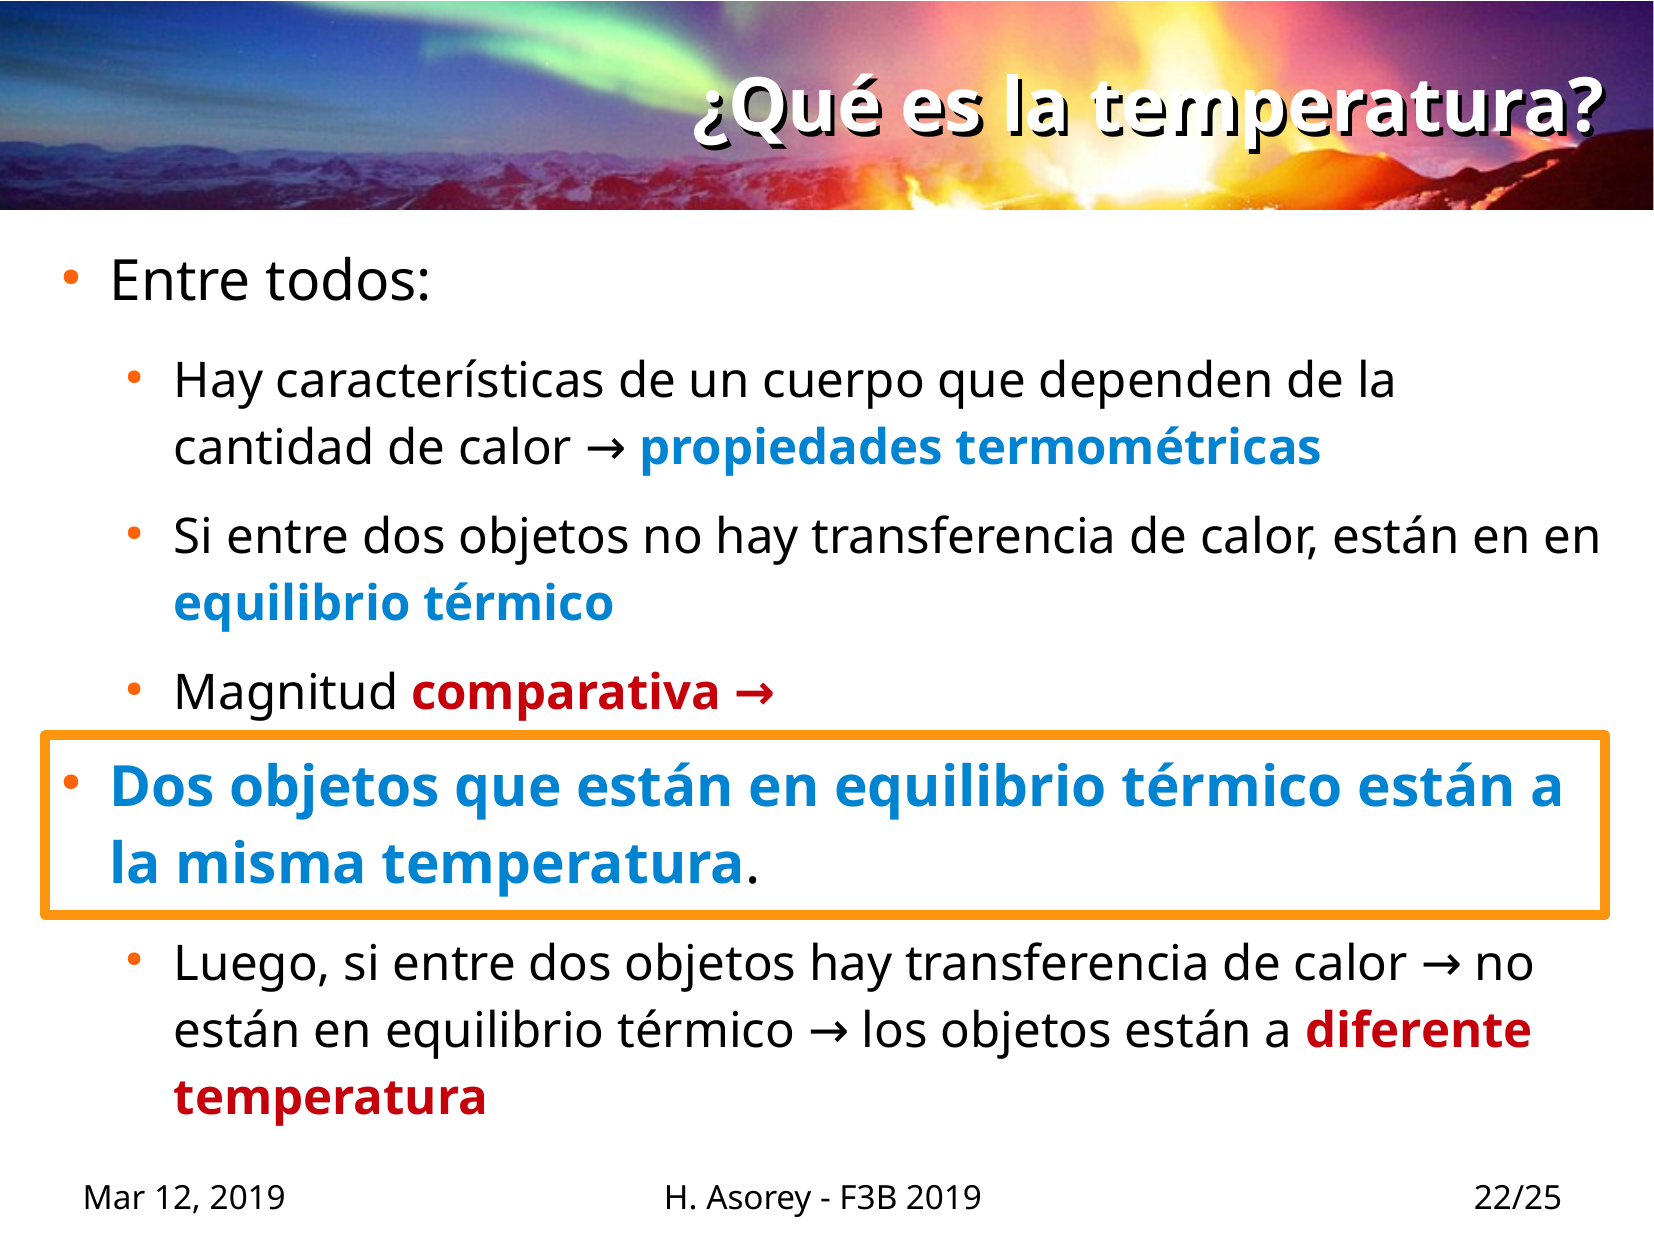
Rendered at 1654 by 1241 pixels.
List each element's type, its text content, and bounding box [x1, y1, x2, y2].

list Entre todos: Hay características de un cuerpo que dependen de la cantidad de calor → propiedades termométricas Si entre dos objetos no hay transferencia de calor, están en en equilibrio térmico Magnitud comparativa → Dos objetos que están en equilibrio térmico están a la misma temperatura. Luego, si entre dos objetos hay transferencia de calor → no están en equilibrio térmico → los objetos están a diferente temperatura [45, 240, 1606, 730]
list Entre todos: Hay características de un cuerpo que dependen de la cantidad de calor → propiedades termométricas Si entre dos objetos no hay transferencia de calor, están en en equilibrio térmico Magnitud comparativa → Dos objetos que están en equilibrio térmico están a la misma temperatura. Luego, si entre dos objetos hay transferencia de calor → no están en equilibrio térmico → los objetos están a diferente temperatura [50, 740, 1600, 910]
list Entre todos: Hay características de un cuerpo que dependen de la cantidad de calor → propiedades termométricas Si entre dos objetos no hay transferencia de calor, están en en equilibrio térmico Magnitud comparativa → Dos objetos que están en equilibrio térmico están a la misma temperatura. Luego, si entre dos objetos hay transferencia de calor → no están en equilibrio térmico → los objetos están a diferente temperatura [45, 920, 1606, 1141]
picture [0, 1, 1654, 210]
title ¿Qué es la temperatura? [45, 15, 1606, 191]
